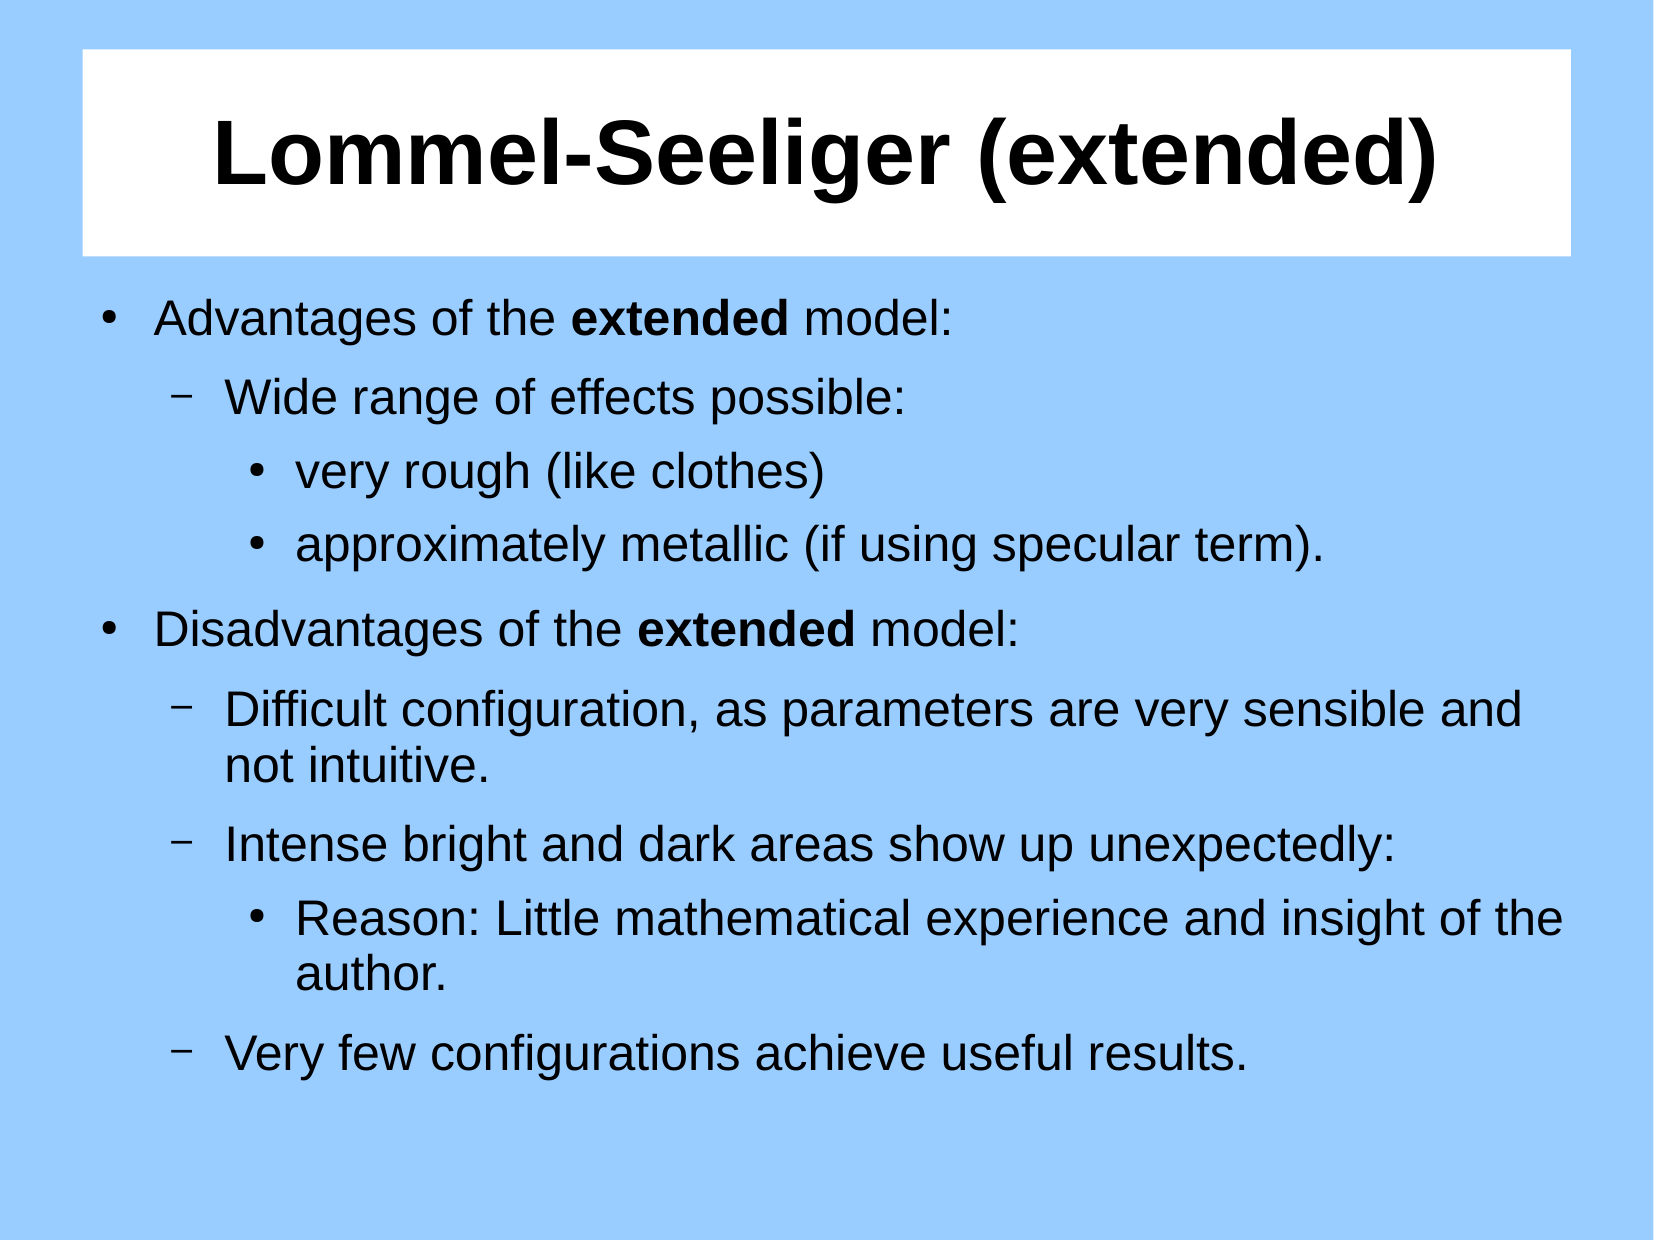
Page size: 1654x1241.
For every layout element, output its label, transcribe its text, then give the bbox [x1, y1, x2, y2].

title Lommel-Seeliger (extended) [82, 49, 1571, 257]
list Advantages of the extended model: Wide range of effects possible: very rough (like clothes) approximately metallic (if using specular term). Disadvantages of the extended model: Difficult configuration, as parameters are very sensible and not intuitive. Intense bright and dark areas show up unexpectedly: Reason: Little mathematical experience and insight of the author. Very few configurations achieve useful results. [82, 290, 1571, 1170]
